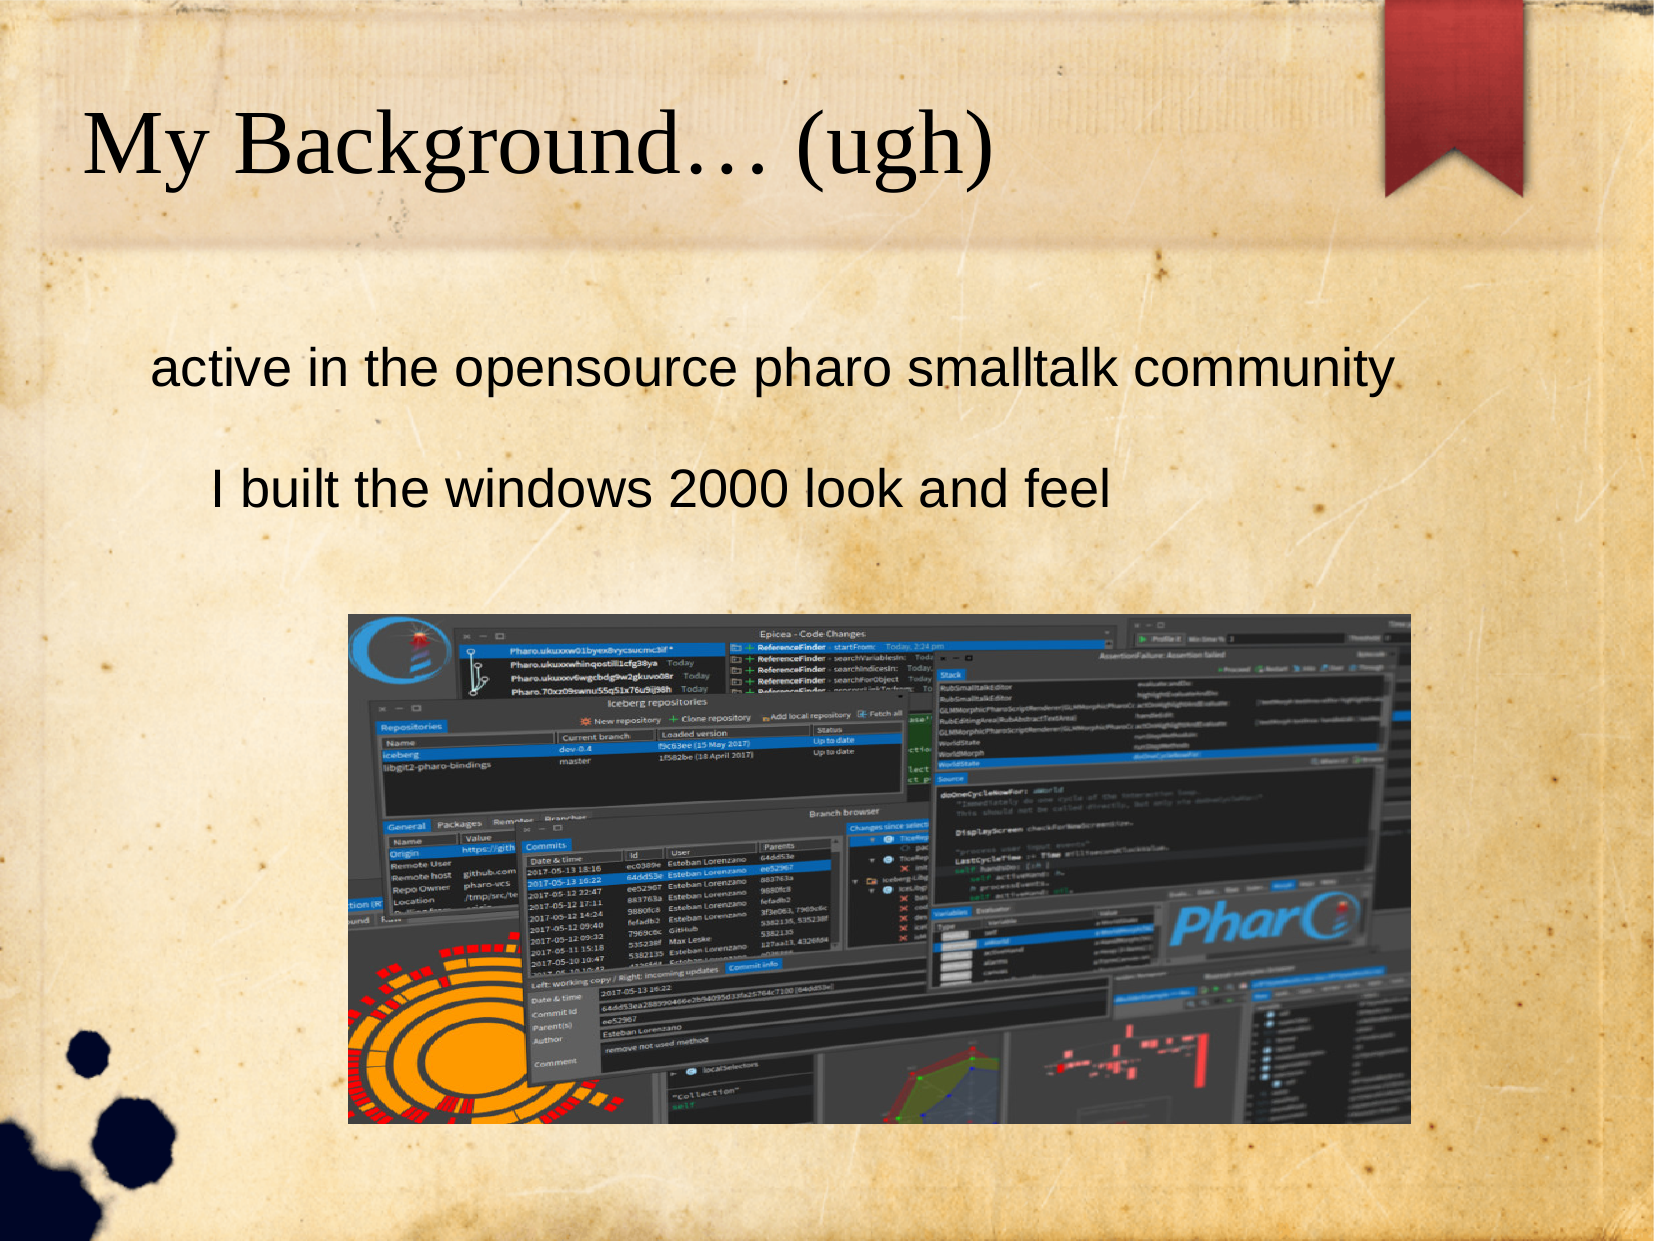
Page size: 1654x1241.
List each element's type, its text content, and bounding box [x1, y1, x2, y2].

picture [0, 0, 1654, 1241]
text_box active in the opensource pharo smalltalk community I built the windows 2000 look and feel [135, 330, 1501, 648]
title My Background… (ugh) [82, 49, 1347, 237]
